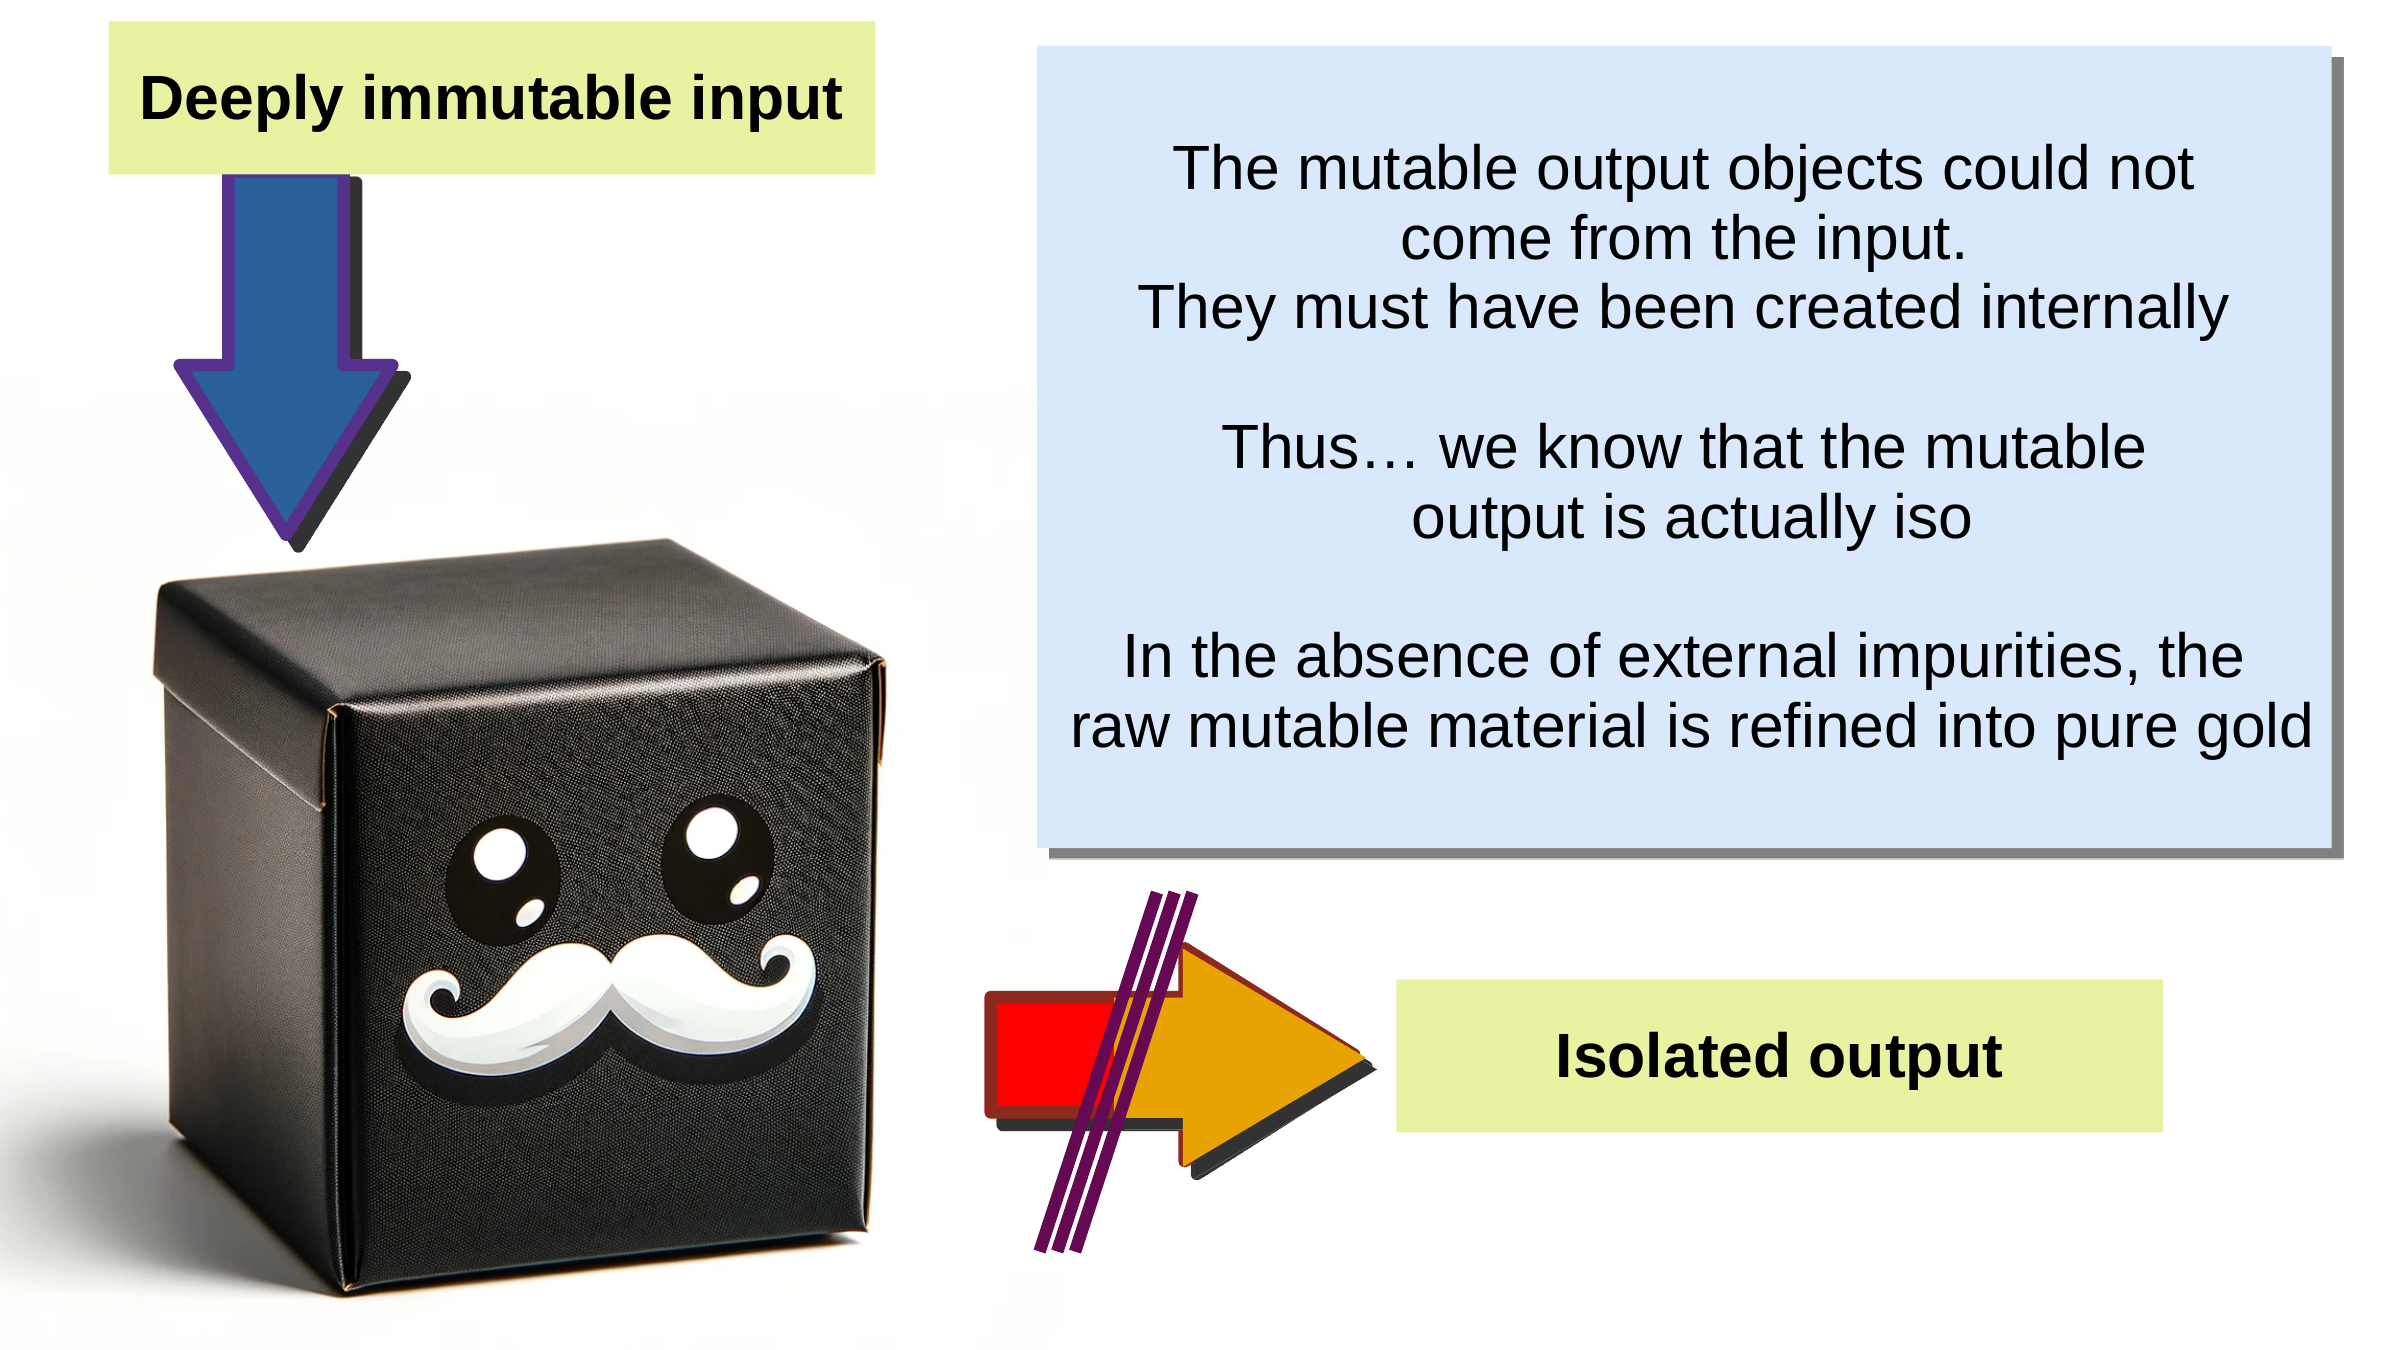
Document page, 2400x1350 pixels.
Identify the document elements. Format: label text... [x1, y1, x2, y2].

text_box [990, 997, 1115, 1113]
text_box [1126, 948, 1367, 1168]
text_box Deeply immutable input [108, 21, 876, 175]
text_box [1110, 997, 1151, 1113]
text_box The mutable output objects could not come from the input. They must have been created internally Thus… we know that the mutable output is actually iso In the absence of external impurities, the raw mutable material is refined into pure gold [1037, 45, 2332, 849]
text_box [1092, 997, 1133, 1113]
picture [0, 377, 1061, 1350]
text_box Isolated output [1396, 979, 2164, 1133]
text_box [179, 175, 393, 535]
